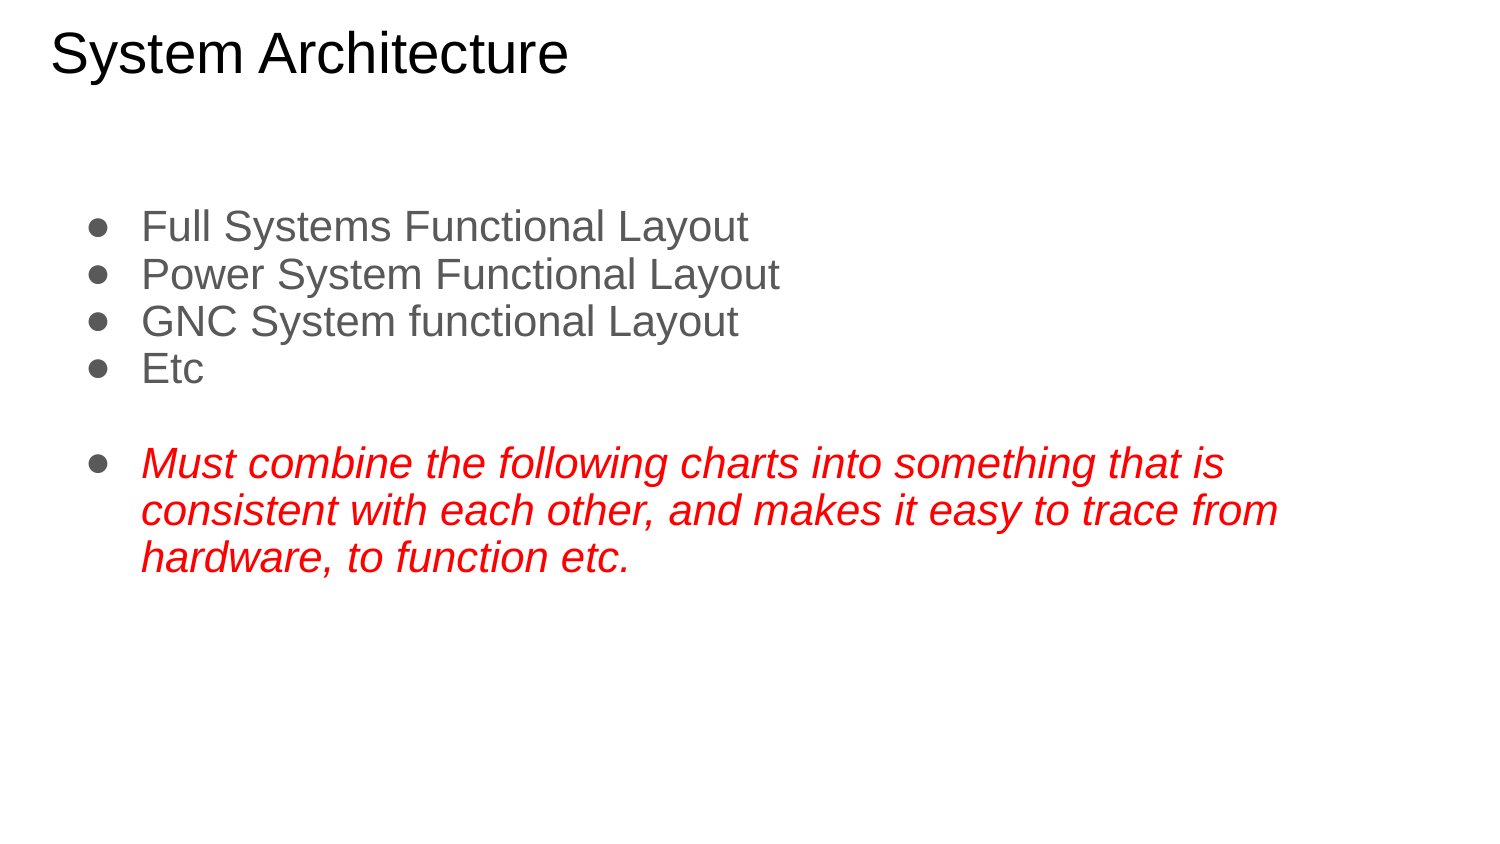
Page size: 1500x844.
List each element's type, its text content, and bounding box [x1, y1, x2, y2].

title System Architecture [35, 0, 1434, 95]
list Full Systems Functional Layout Power System Functional Layout GNC System functional Layout Etc Must combine the following charts into something that is consistent with each other, and makes it easy to trace from hardware, to function etc. [51, 189, 1449, 750]
